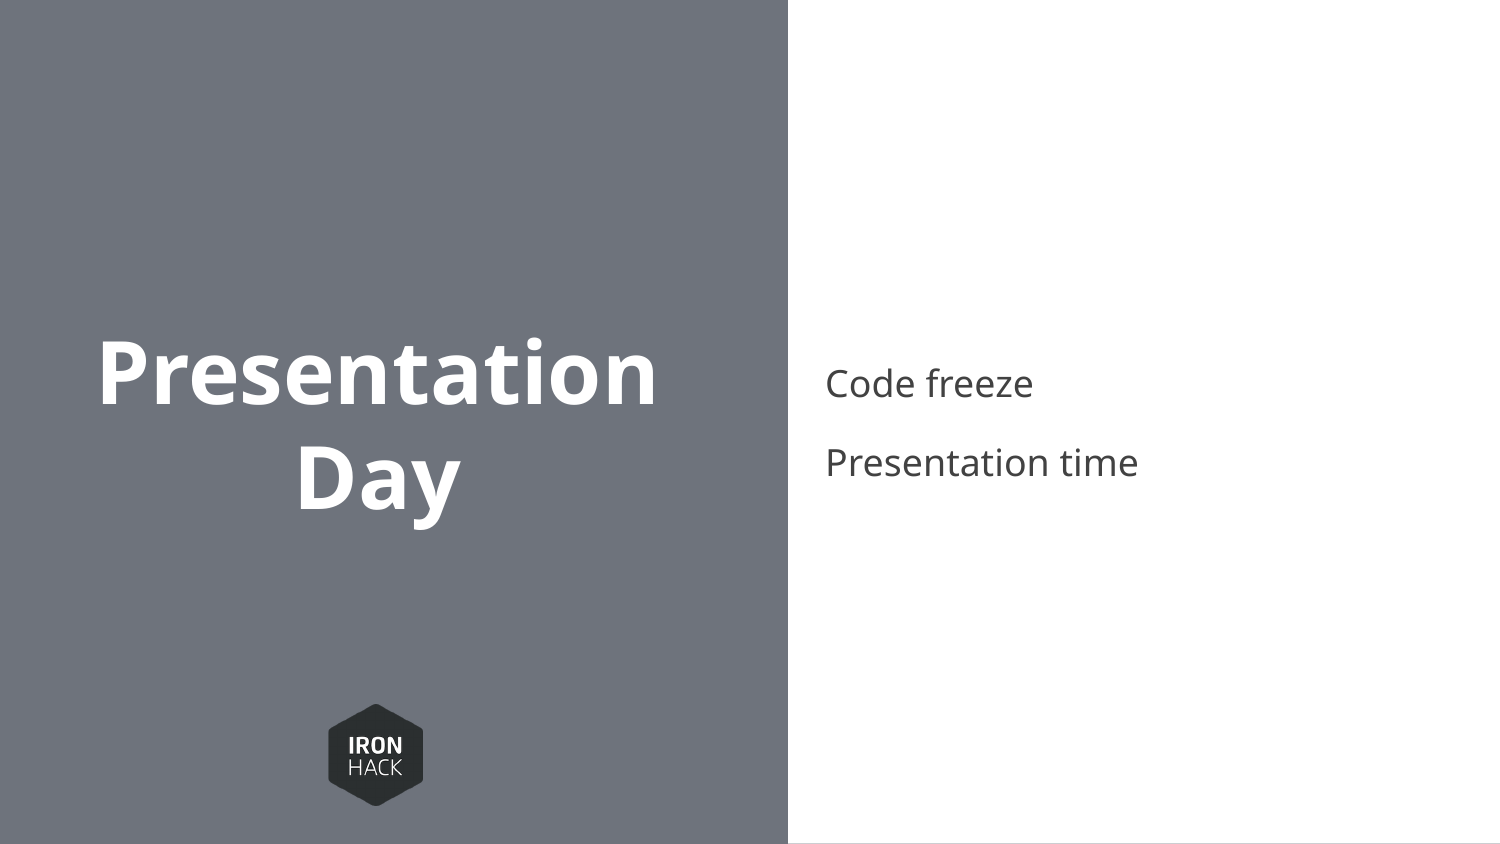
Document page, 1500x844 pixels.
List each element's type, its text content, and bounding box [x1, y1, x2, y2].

title Presentation Day [45, 275, 710, 569]
picture [328, 704, 423, 806]
list Code freeze Presentation time [810, 118, 1440, 725]
